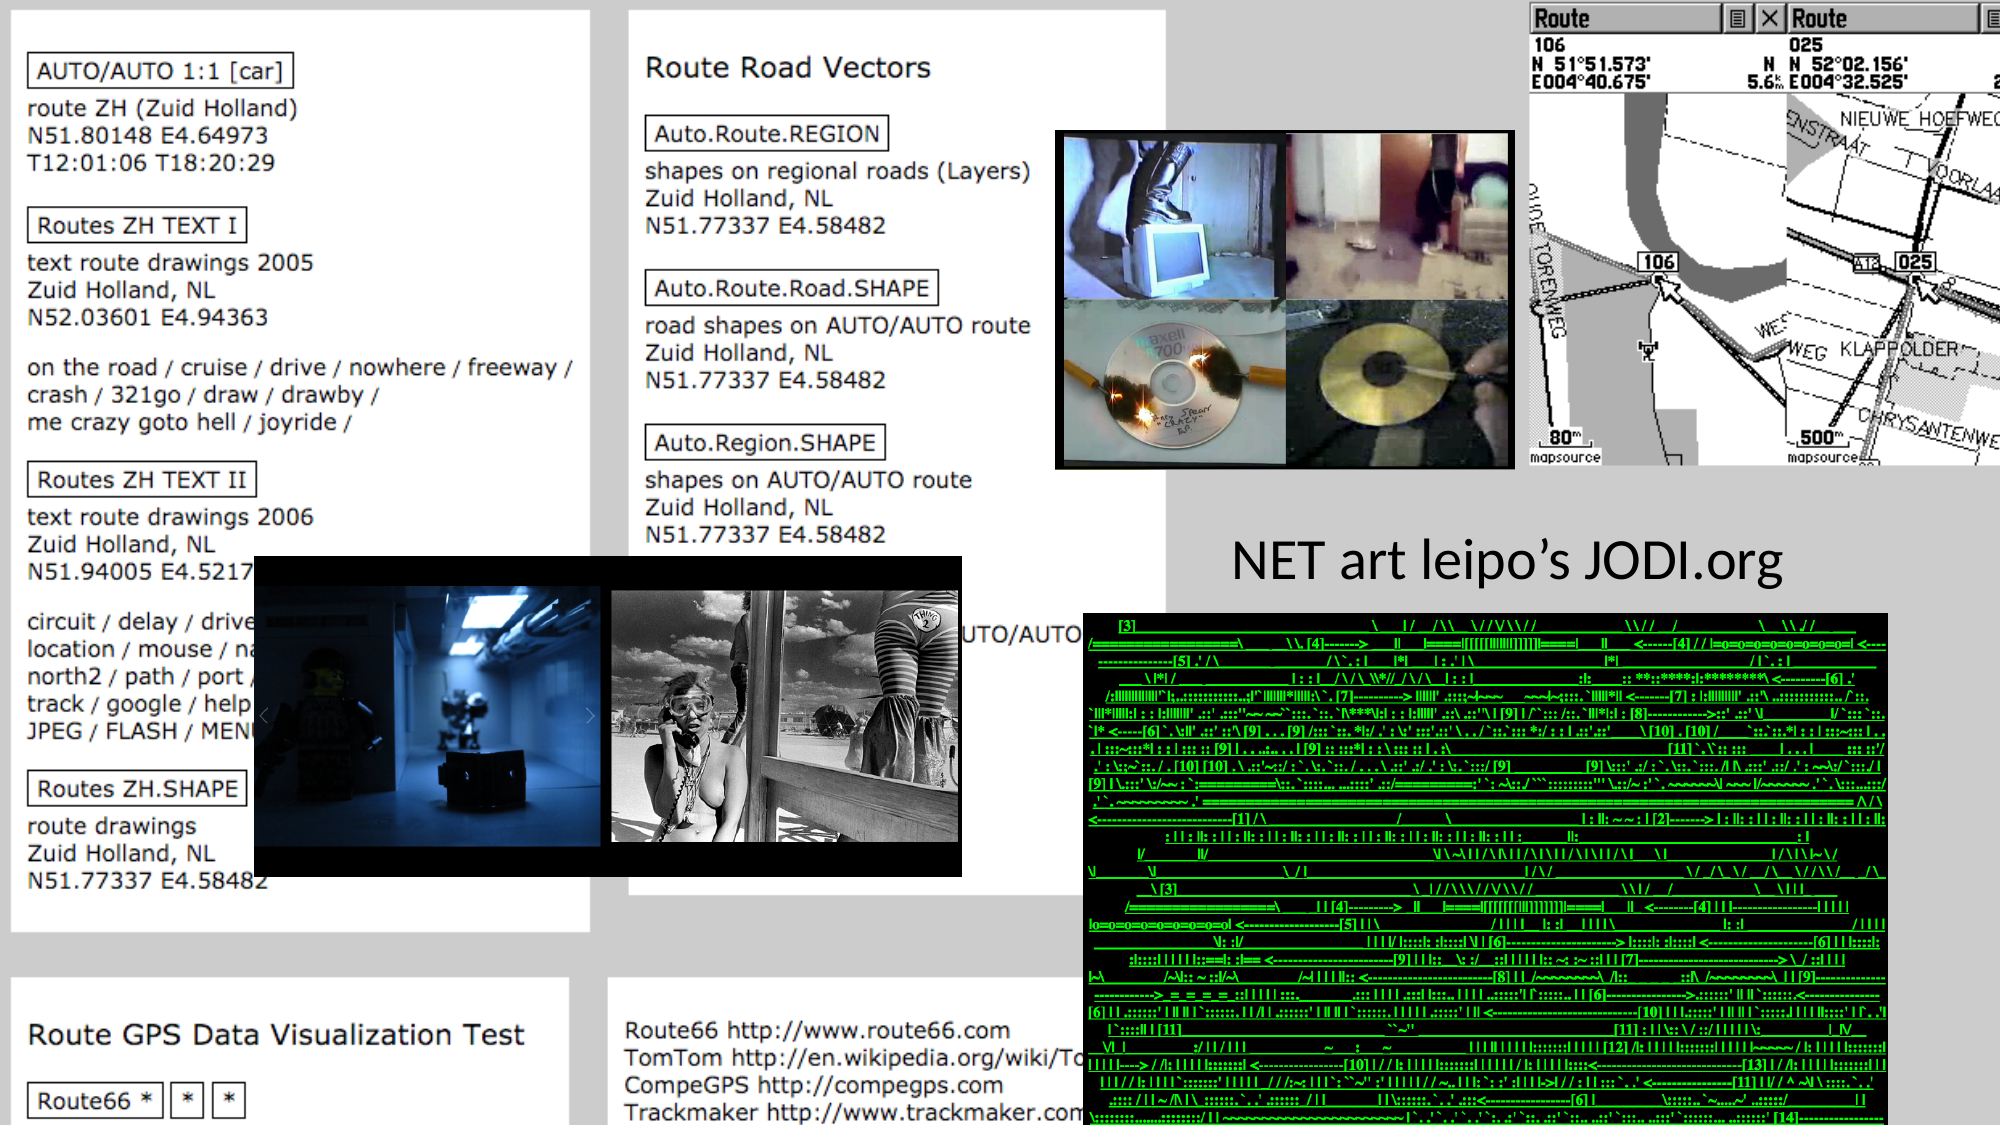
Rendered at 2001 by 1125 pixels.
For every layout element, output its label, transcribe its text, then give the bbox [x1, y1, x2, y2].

picture [0, 0, 2000, 1125]
text_box NET art leipo’s JODI.org [1216, 513, 2000, 600]
